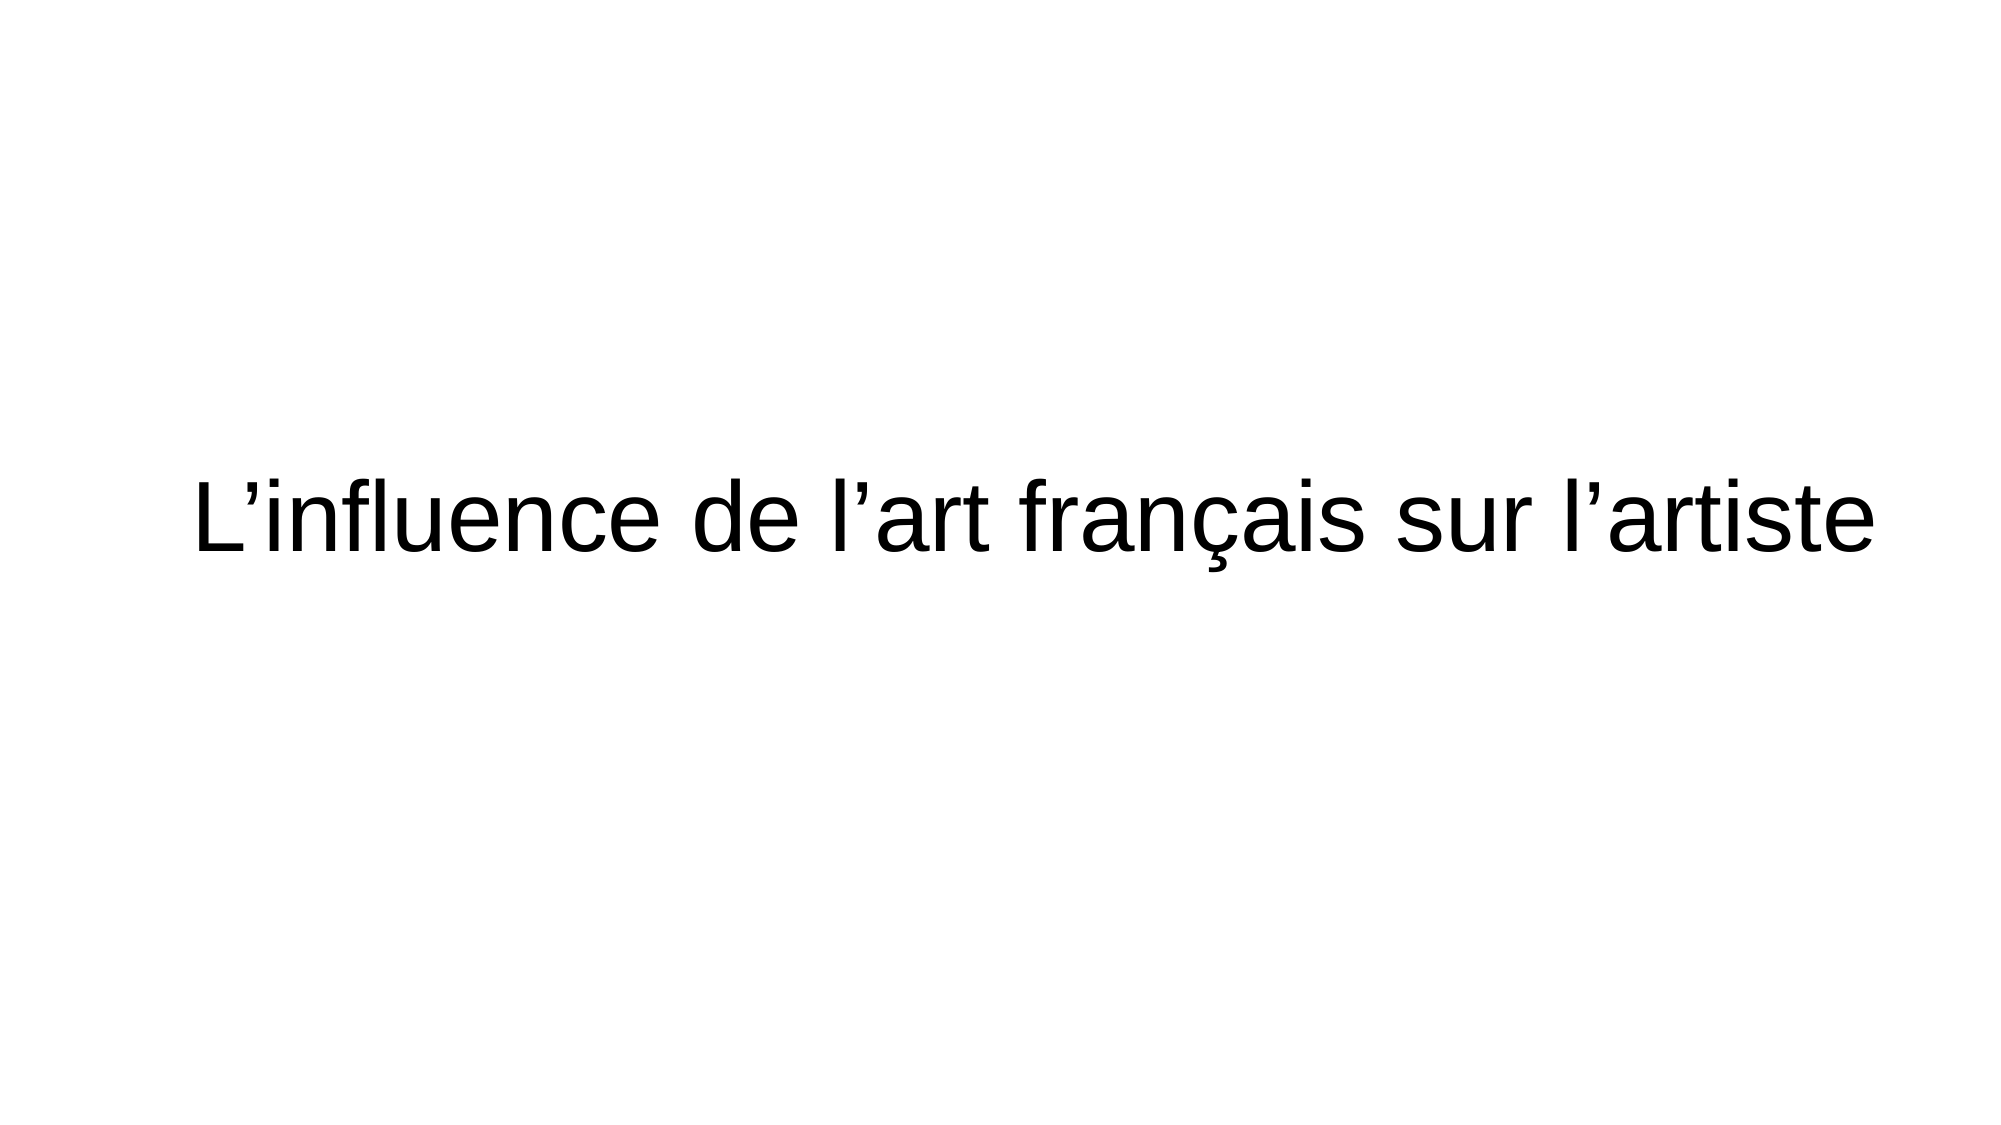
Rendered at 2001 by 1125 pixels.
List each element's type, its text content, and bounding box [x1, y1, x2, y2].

title L’influence de l’art français sur l’artiste [173, 403, 1899, 621]
